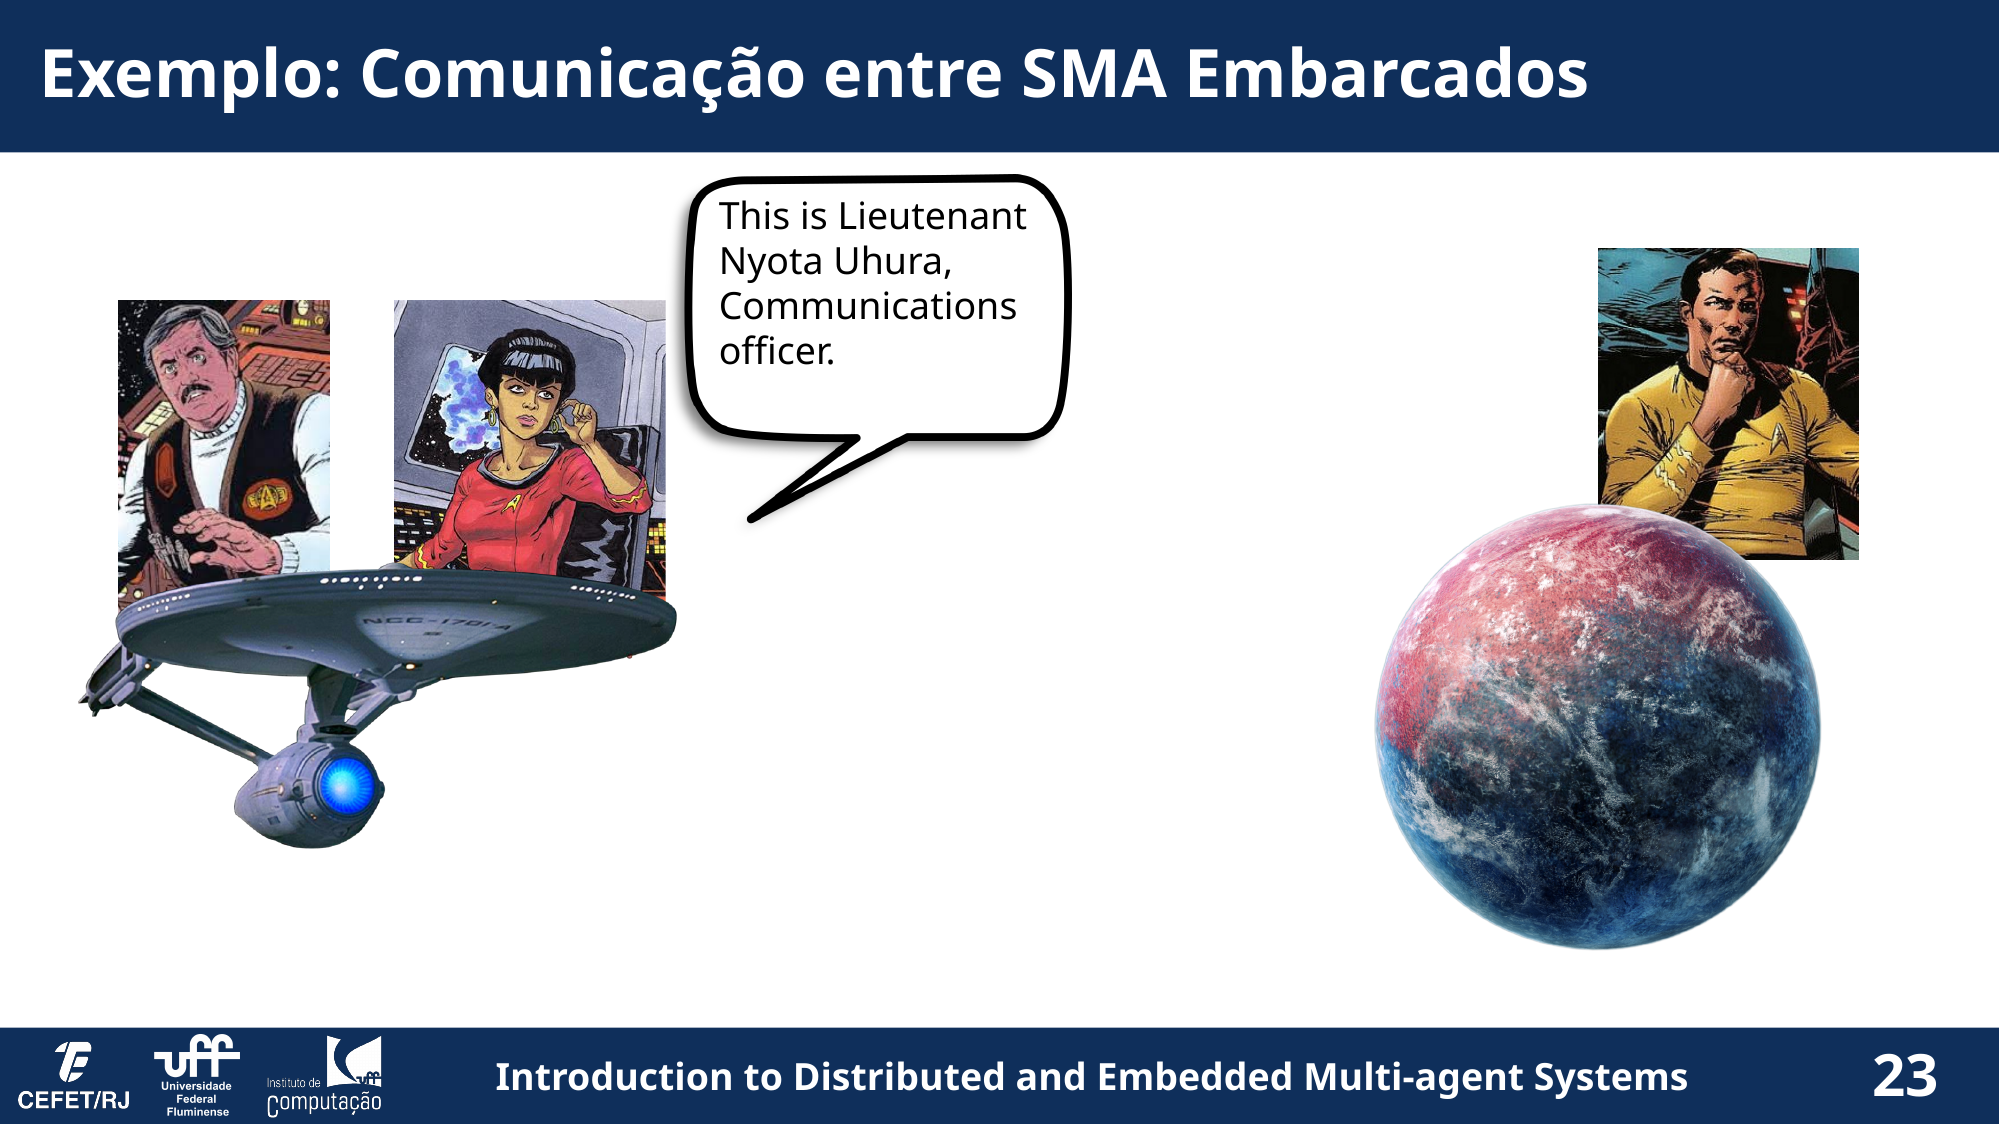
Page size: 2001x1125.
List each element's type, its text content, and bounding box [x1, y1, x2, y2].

text_box Exemplo: Comunicação entre SMA Embarcados [25, 23, 1999, 119]
text_box This is Lieutenant Nyota Uhura, Communications officer. [703, 184, 1055, 380]
picture [265, 1033, 383, 1118]
picture [153, 1033, 241, 1121]
picture [1373, 248, 1859, 951]
picture [18, 1021, 129, 1125]
picture [77, 174, 1072, 849]
